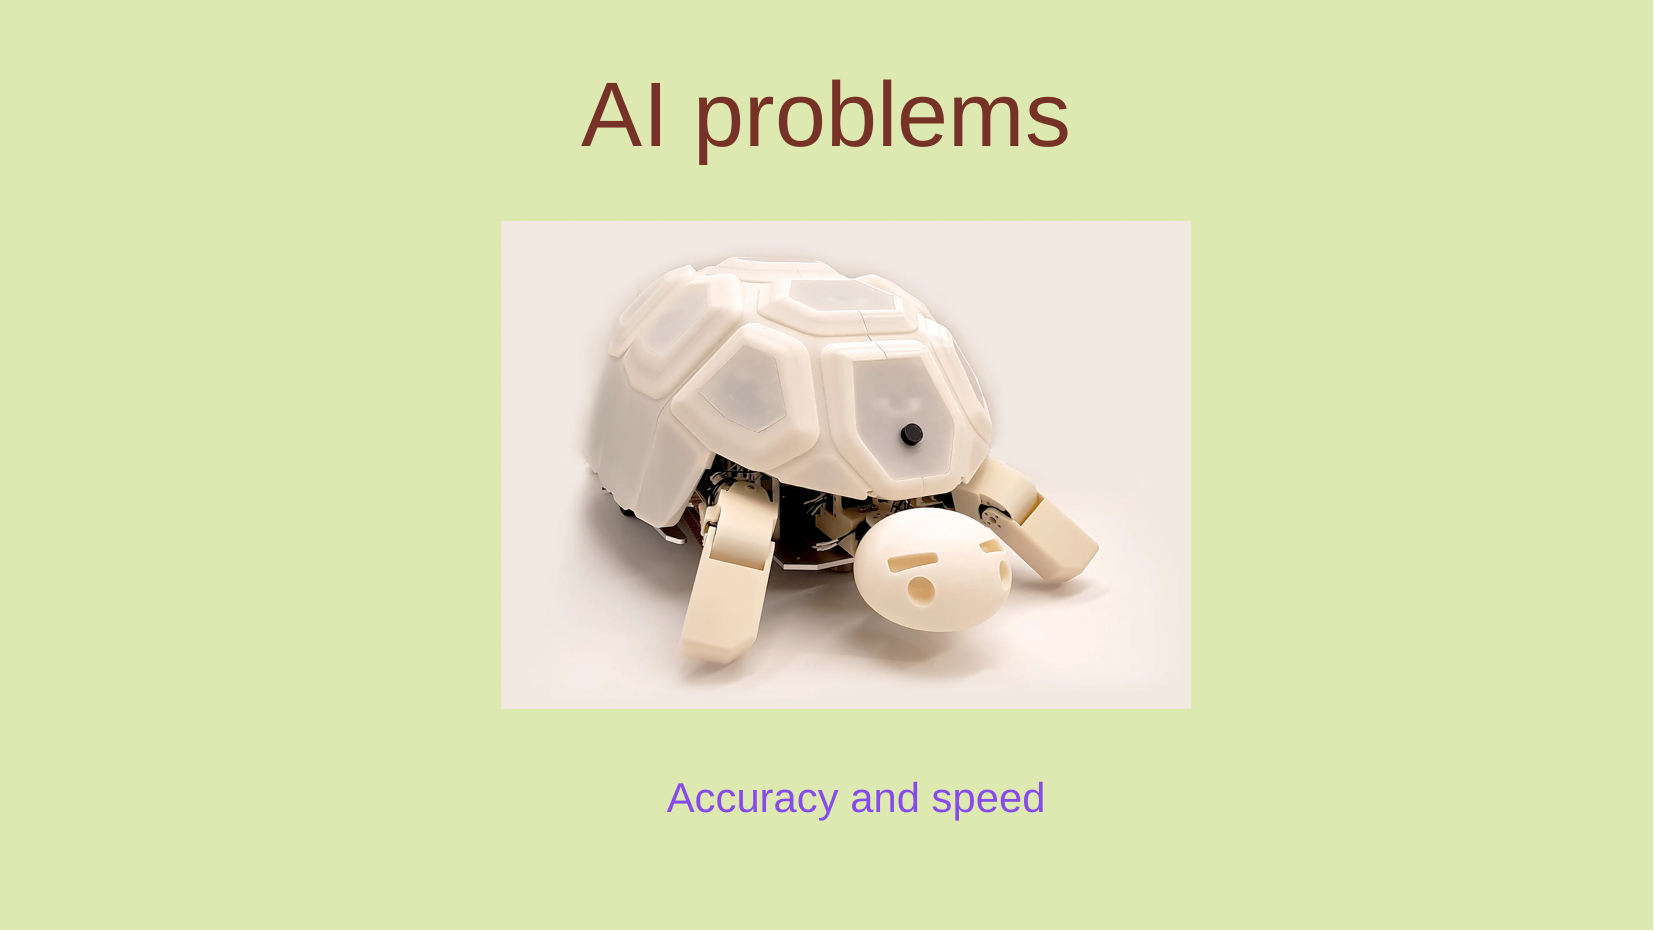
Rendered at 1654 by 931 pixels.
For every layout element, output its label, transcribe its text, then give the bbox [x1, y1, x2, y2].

title AI problems [82, 37, 1571, 193]
picture [501, 221, 1191, 709]
text_box Accuracy and speed [561, 767, 1152, 886]
